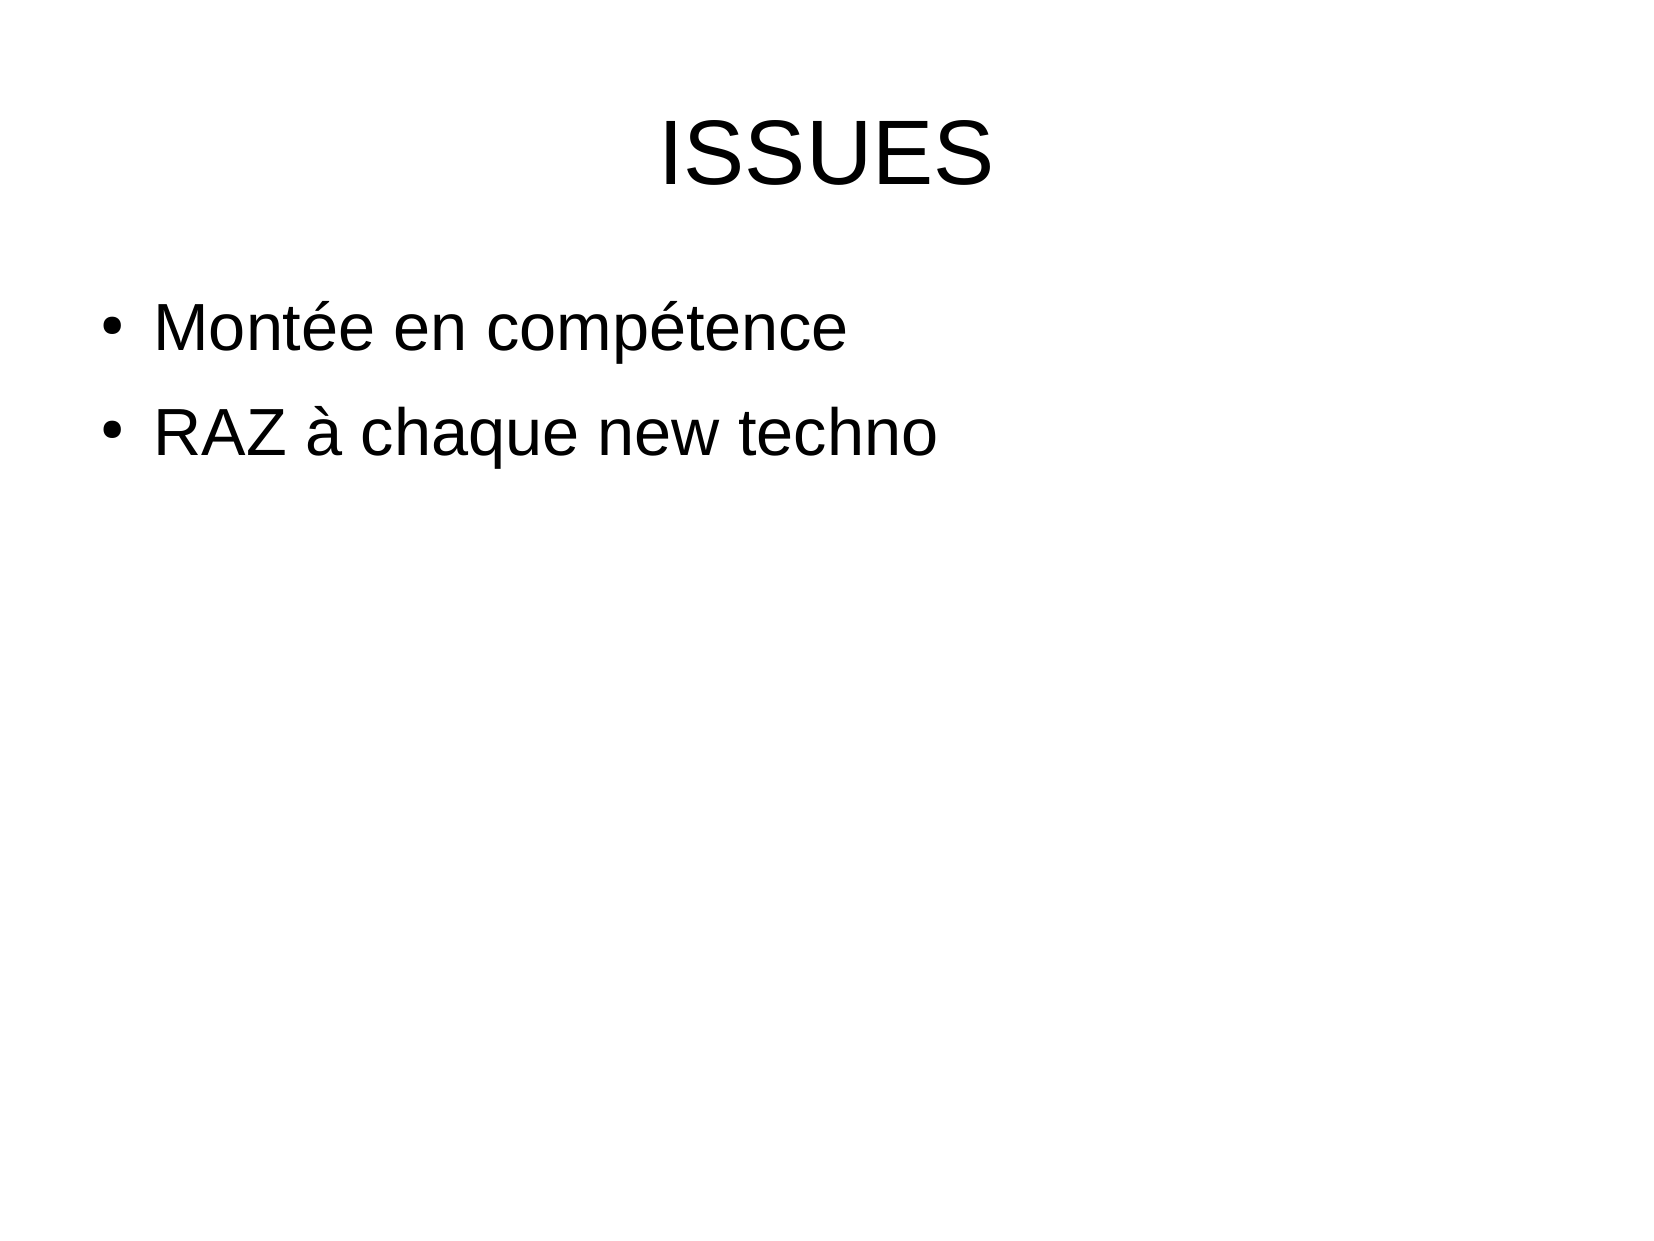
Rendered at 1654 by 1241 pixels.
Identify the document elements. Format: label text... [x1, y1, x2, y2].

title ISSUES [82, 49, 1571, 257]
list Montée en compétence RAZ à chaque new techno [82, 290, 1571, 1010]
